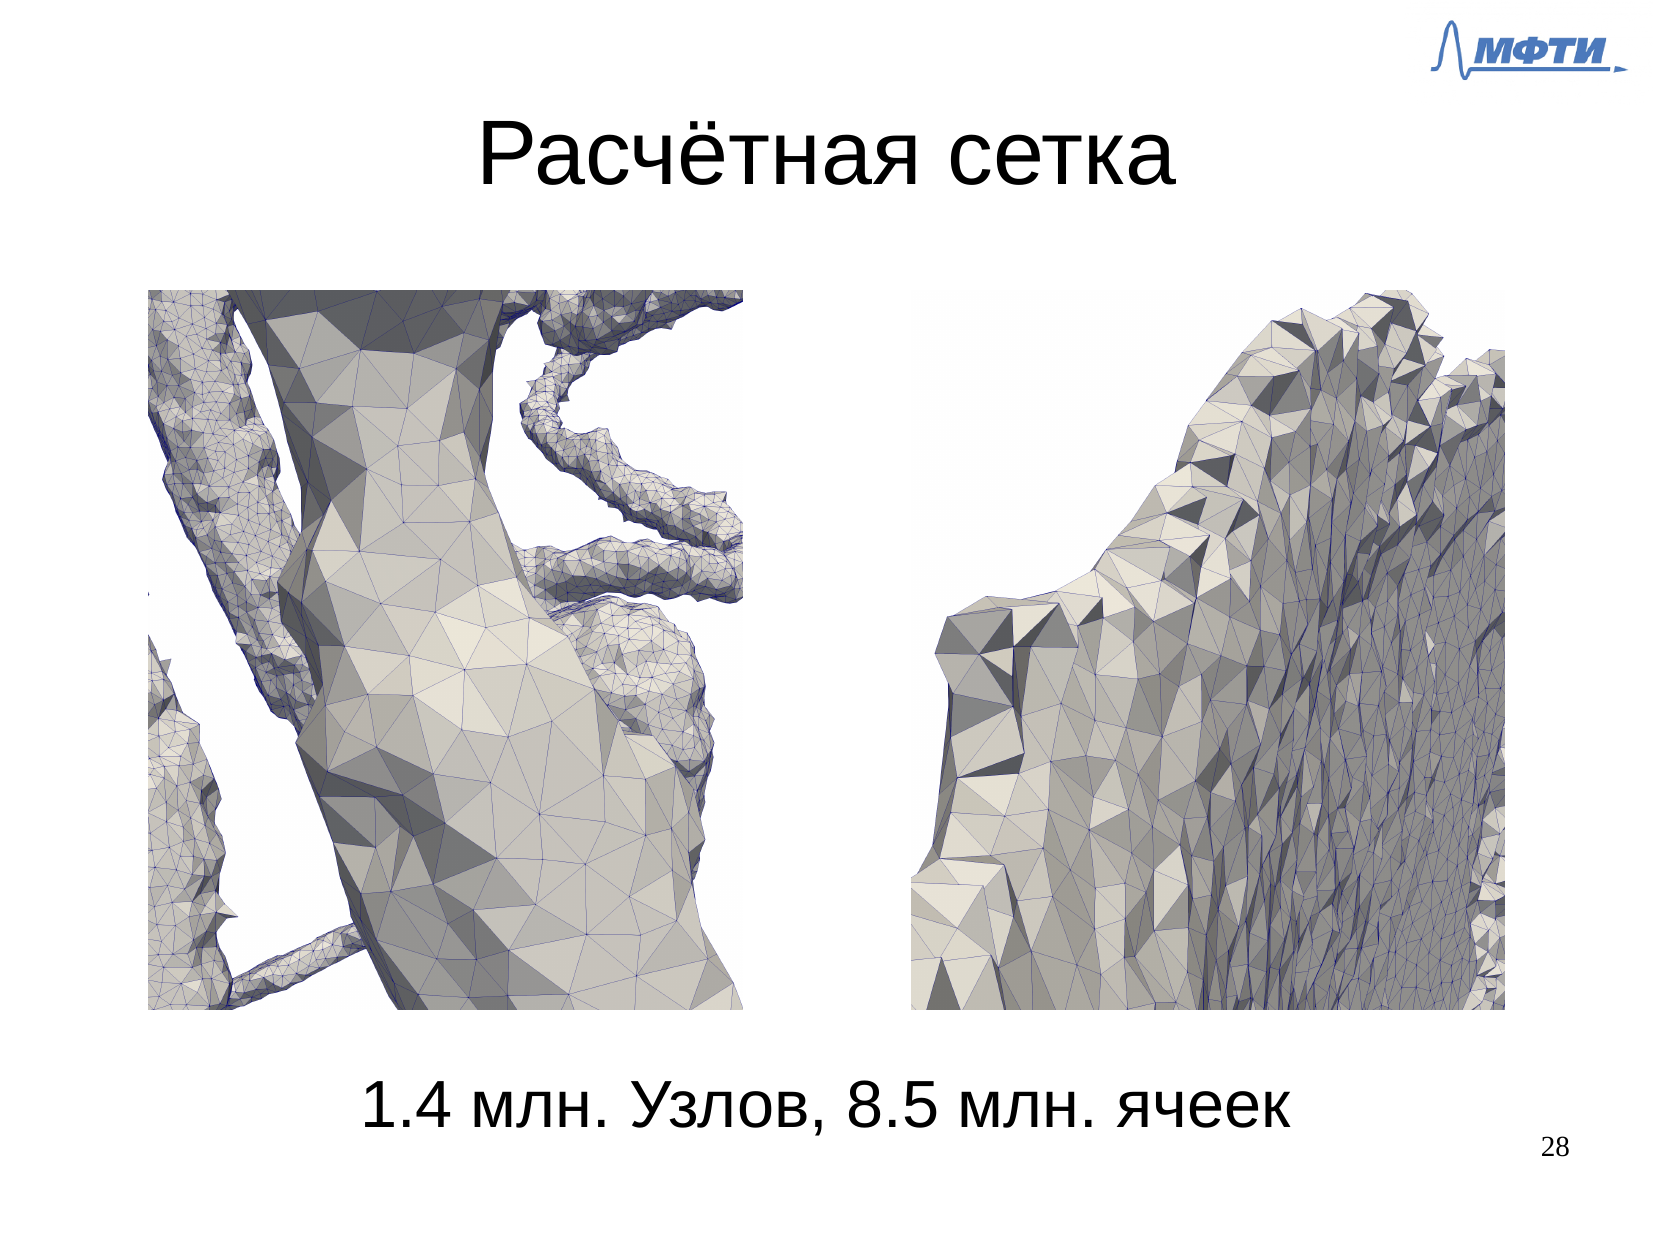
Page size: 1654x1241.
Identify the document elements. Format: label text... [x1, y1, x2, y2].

picture [0, 0, 1654, 1241]
text_box 1.4 млн. Узлов, 8.5 млн. ячеек [345, 1060, 1308, 1150]
title Расчётная сетка [82, 49, 1571, 257]
